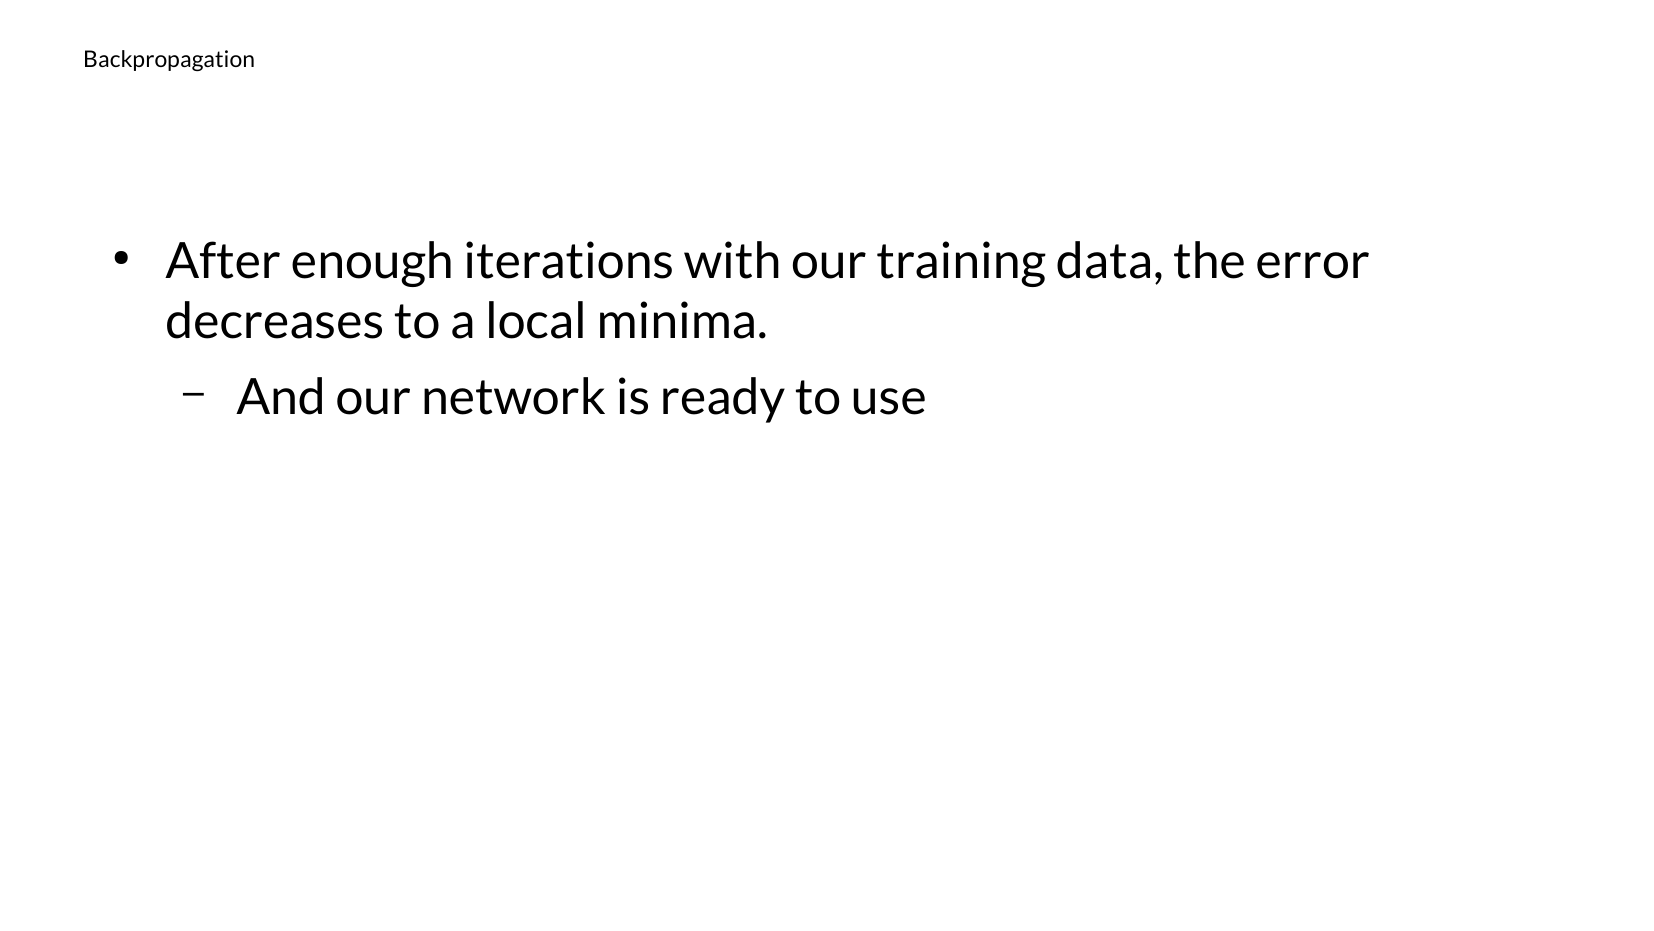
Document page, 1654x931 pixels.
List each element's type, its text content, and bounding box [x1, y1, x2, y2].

title Backpropagation [83, 0, 1571, 119]
list After enough iterations with our training data, the error decreases to a local minima. And our network is ready to use [94, 228, 1583, 851]
